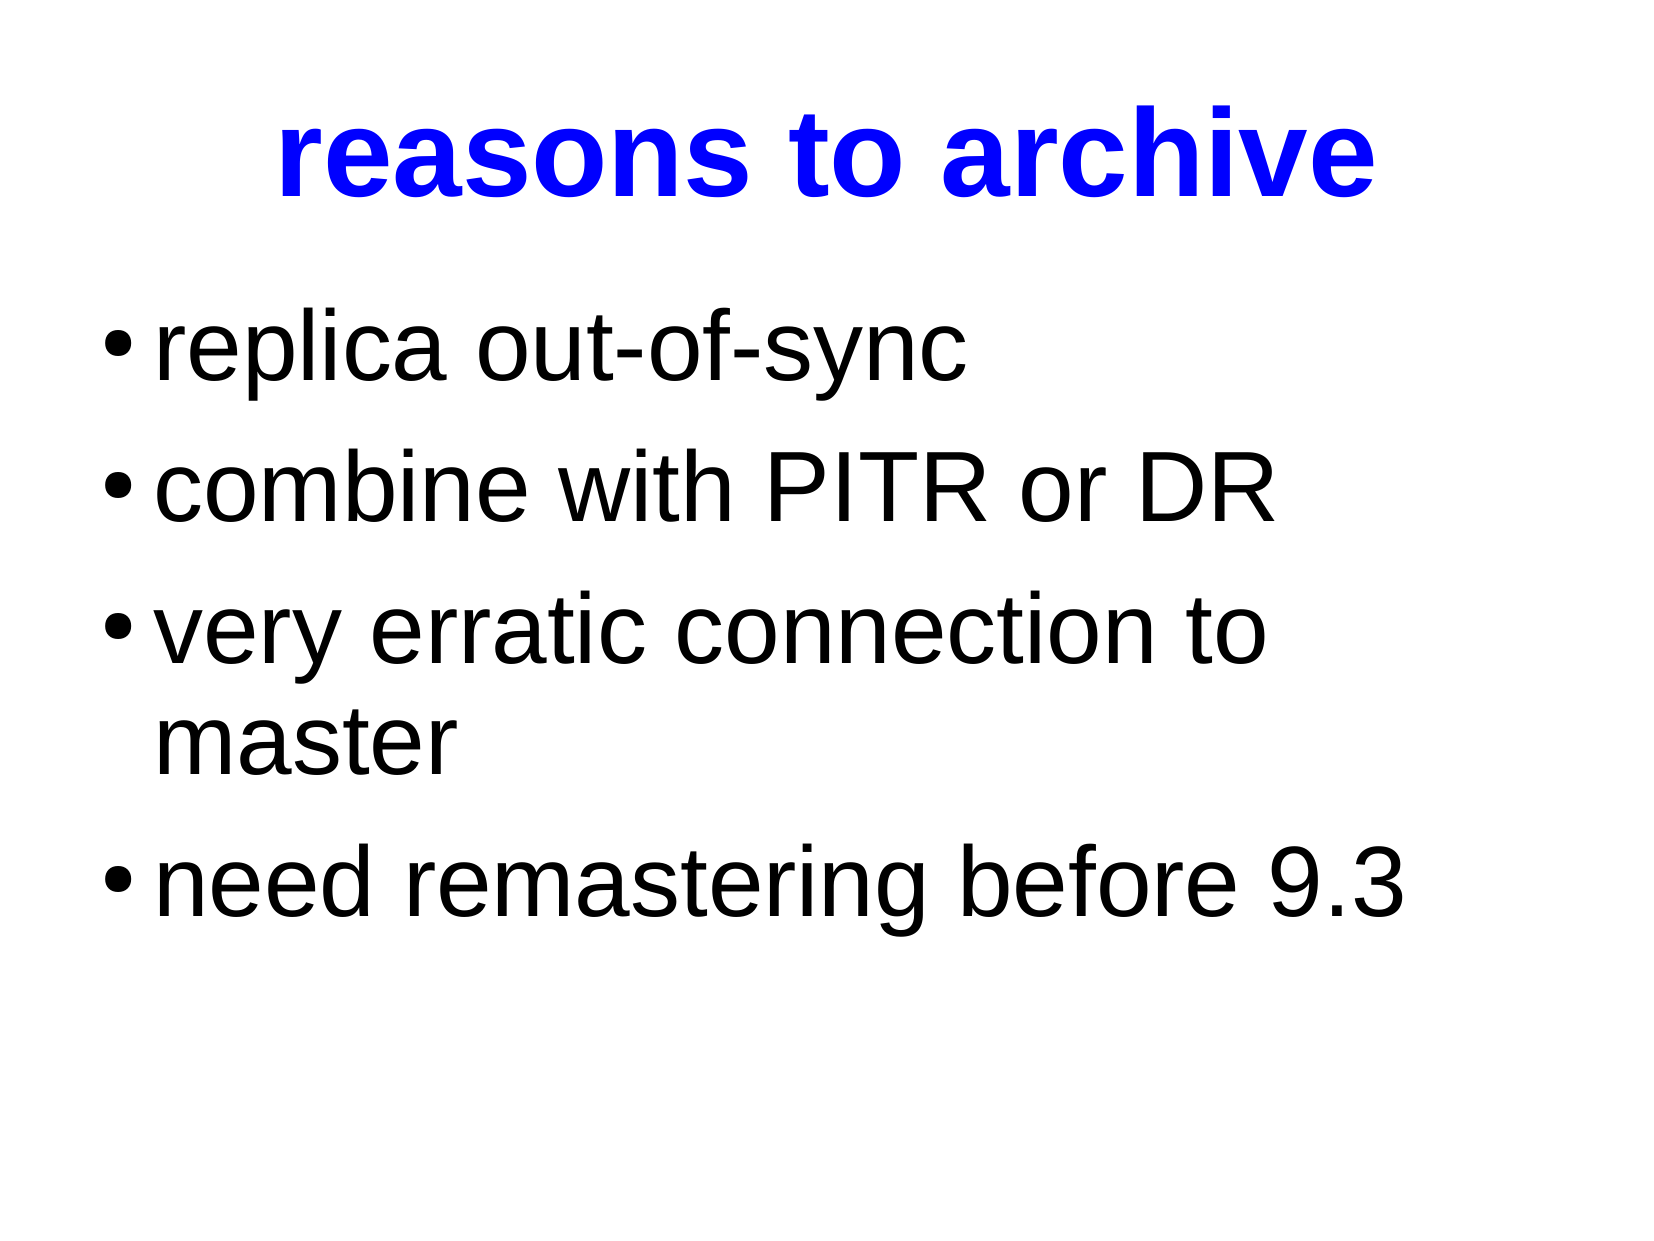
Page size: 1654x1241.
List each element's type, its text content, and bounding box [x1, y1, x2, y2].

list replica out-of-sync combine with PITR or DR very erratic connection to master need remastering before 9.3 [82, 290, 1591, 1130]
title reasons to archive [82, 49, 1571, 257]
